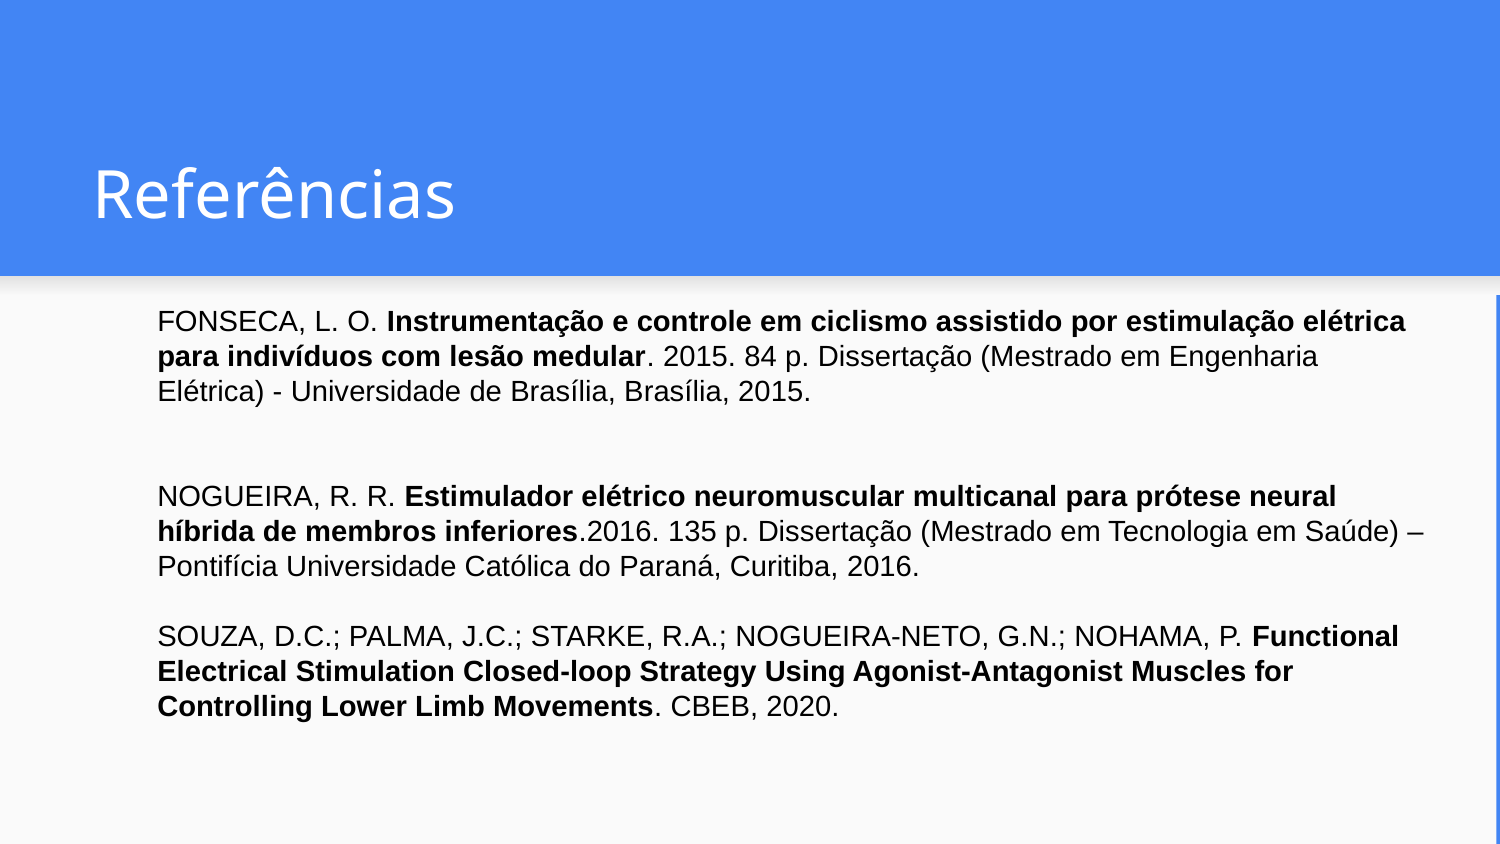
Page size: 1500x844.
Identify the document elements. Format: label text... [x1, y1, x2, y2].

text_box FONSECA, L. O. Instrumentação e controle em ciclismo assistido por estimulação elétrica para indivíduos com lesão medular. 2015. 84 p. Dissertação (Mestrado em Engenharia Elétrica) - Universidade de Brasília, Brasília, 2015. NOGUEIRA, R. R. Estimulador elétrico neuromuscular multicanal para prótese neural híbrida de membros inferiores.2016. 135 p. Dissertação (Mestrado em Tecnologia em Saúde) – Pontifícia Universidade Católica do Paraná, Curitiba, 2016. SOUZA, D.C.; PALMA, J.C.; STARKE, R.A.; NOGUEIRA-NETO, G.N.; NOHAMA, P. Functional Electrical Stimulation Closed-loop Strategy Using Agonist-Antagonist Muscles for Controlling Lower Limb Movements. CBEB, 2020. [142, 295, 1441, 844]
title Referências [77, 121, 1427, 248]
